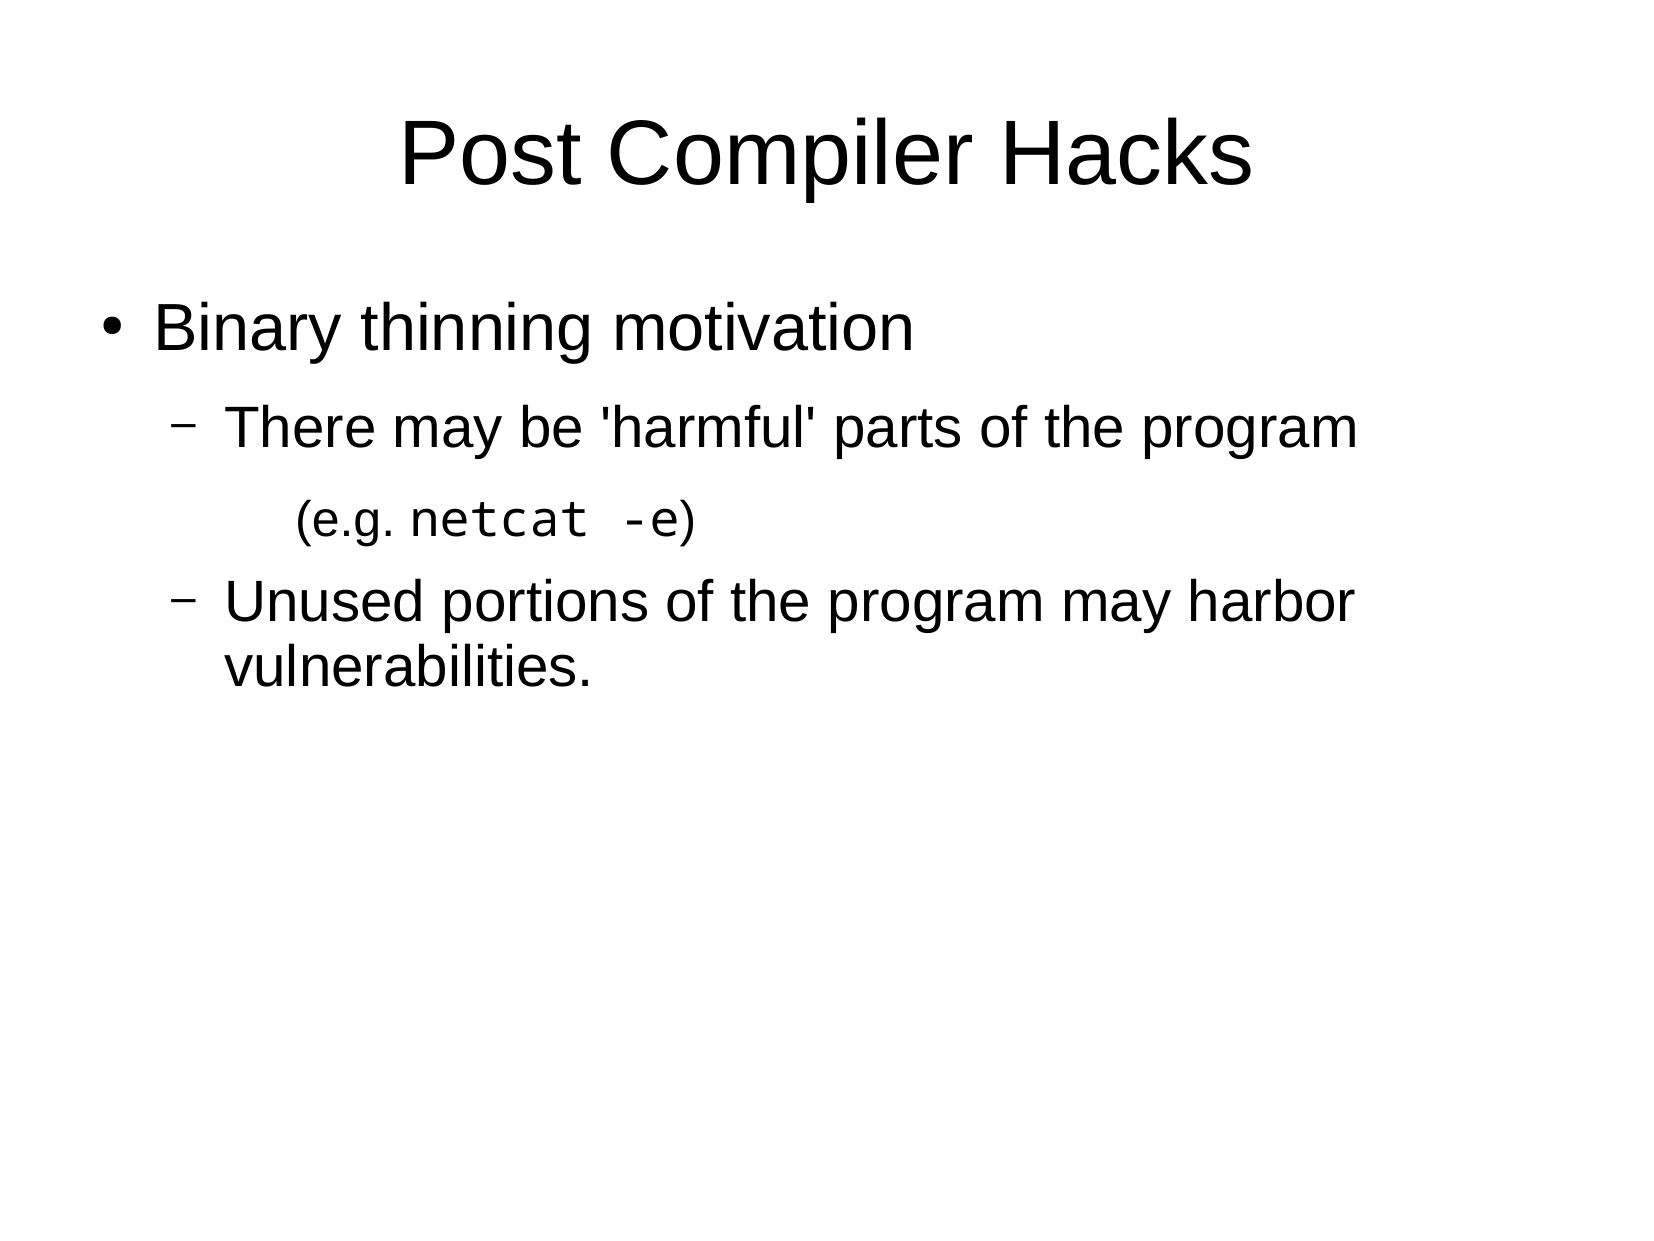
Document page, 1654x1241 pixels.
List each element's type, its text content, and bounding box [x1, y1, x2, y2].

title Post Compiler Hacks [82, 49, 1571, 257]
list Binary thinning motivation There may be 'harmful' parts of the program (e.g. netcat -e) Unused portions of the program may harbor vulnerabilities. [82, 290, 1571, 1010]
